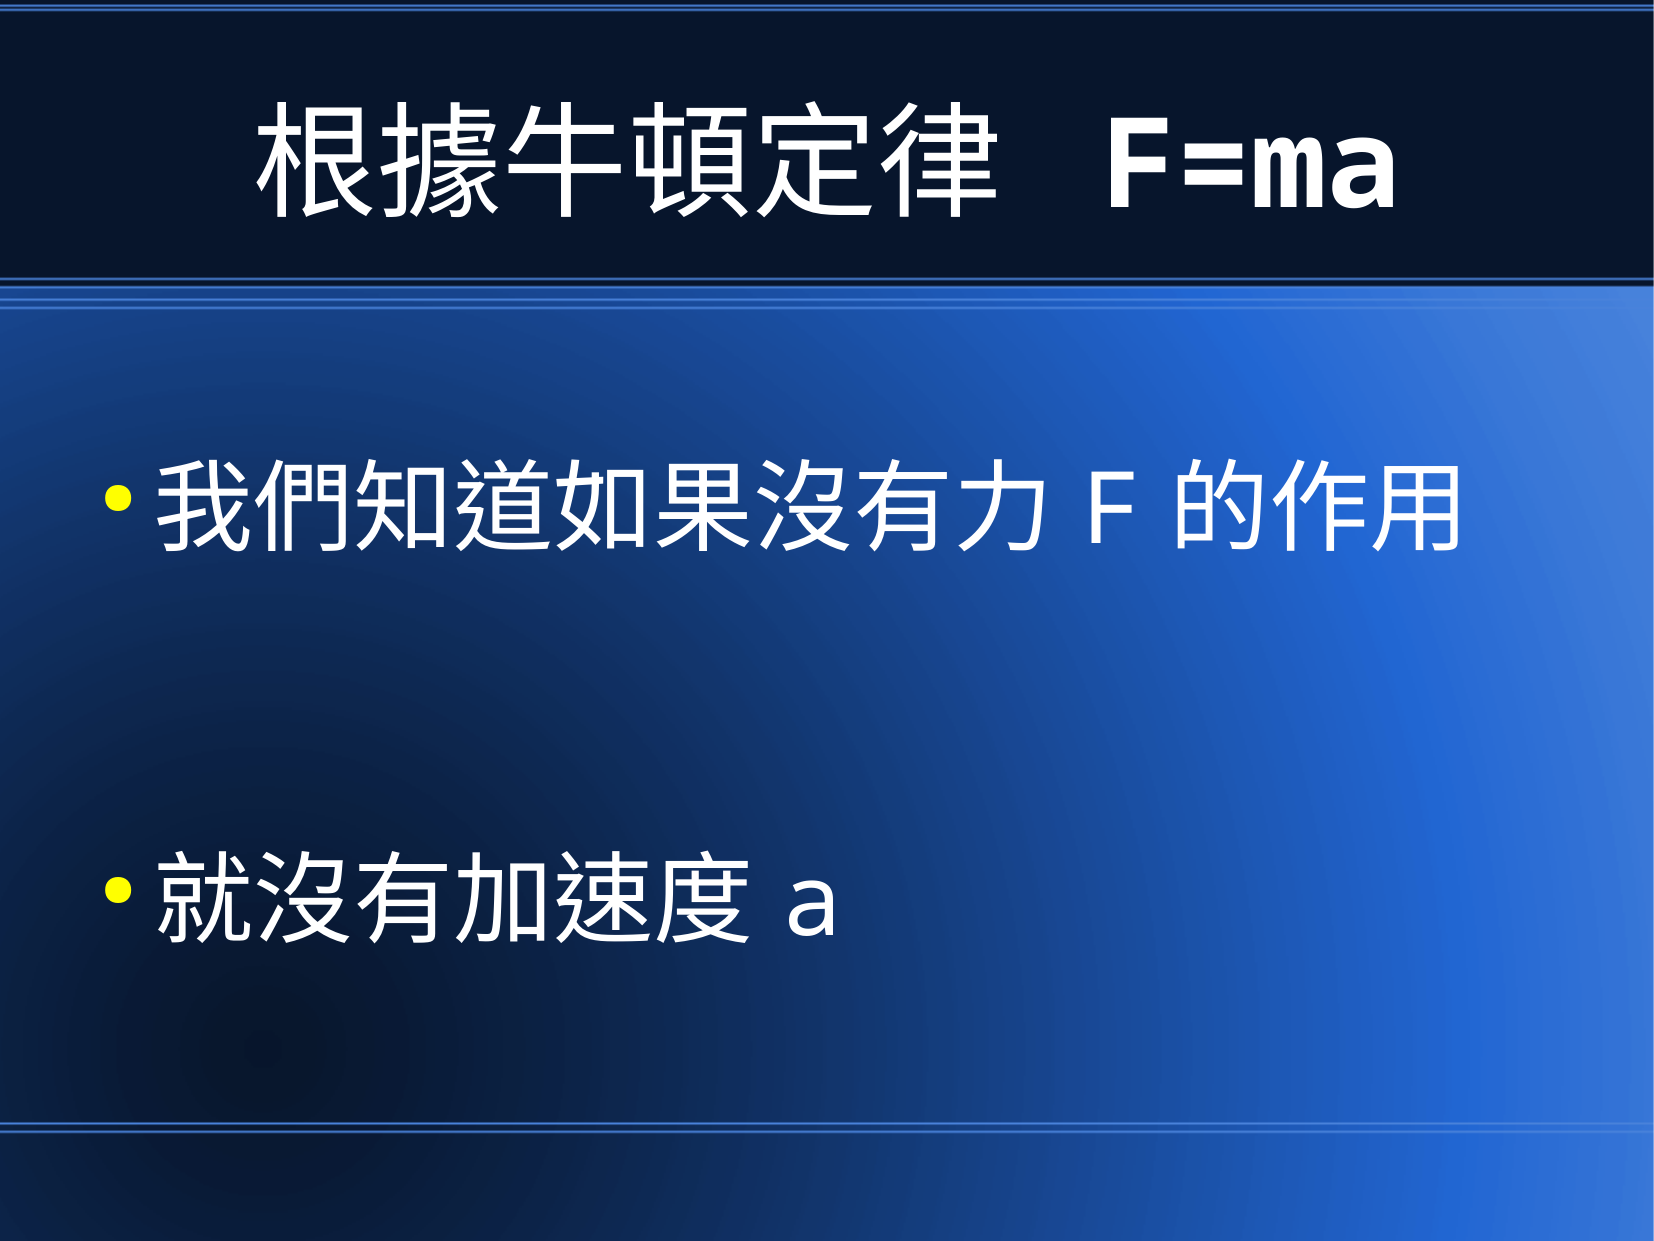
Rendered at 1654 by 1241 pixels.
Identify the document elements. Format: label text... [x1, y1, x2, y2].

list 我們知道如果沒有力F的作用 就沒有加速度a [82, 355, 1571, 1241]
title 根據牛頓定律 F=ma [82, 49, 1571, 257]
picture [0, 0, 1654, 1241]
